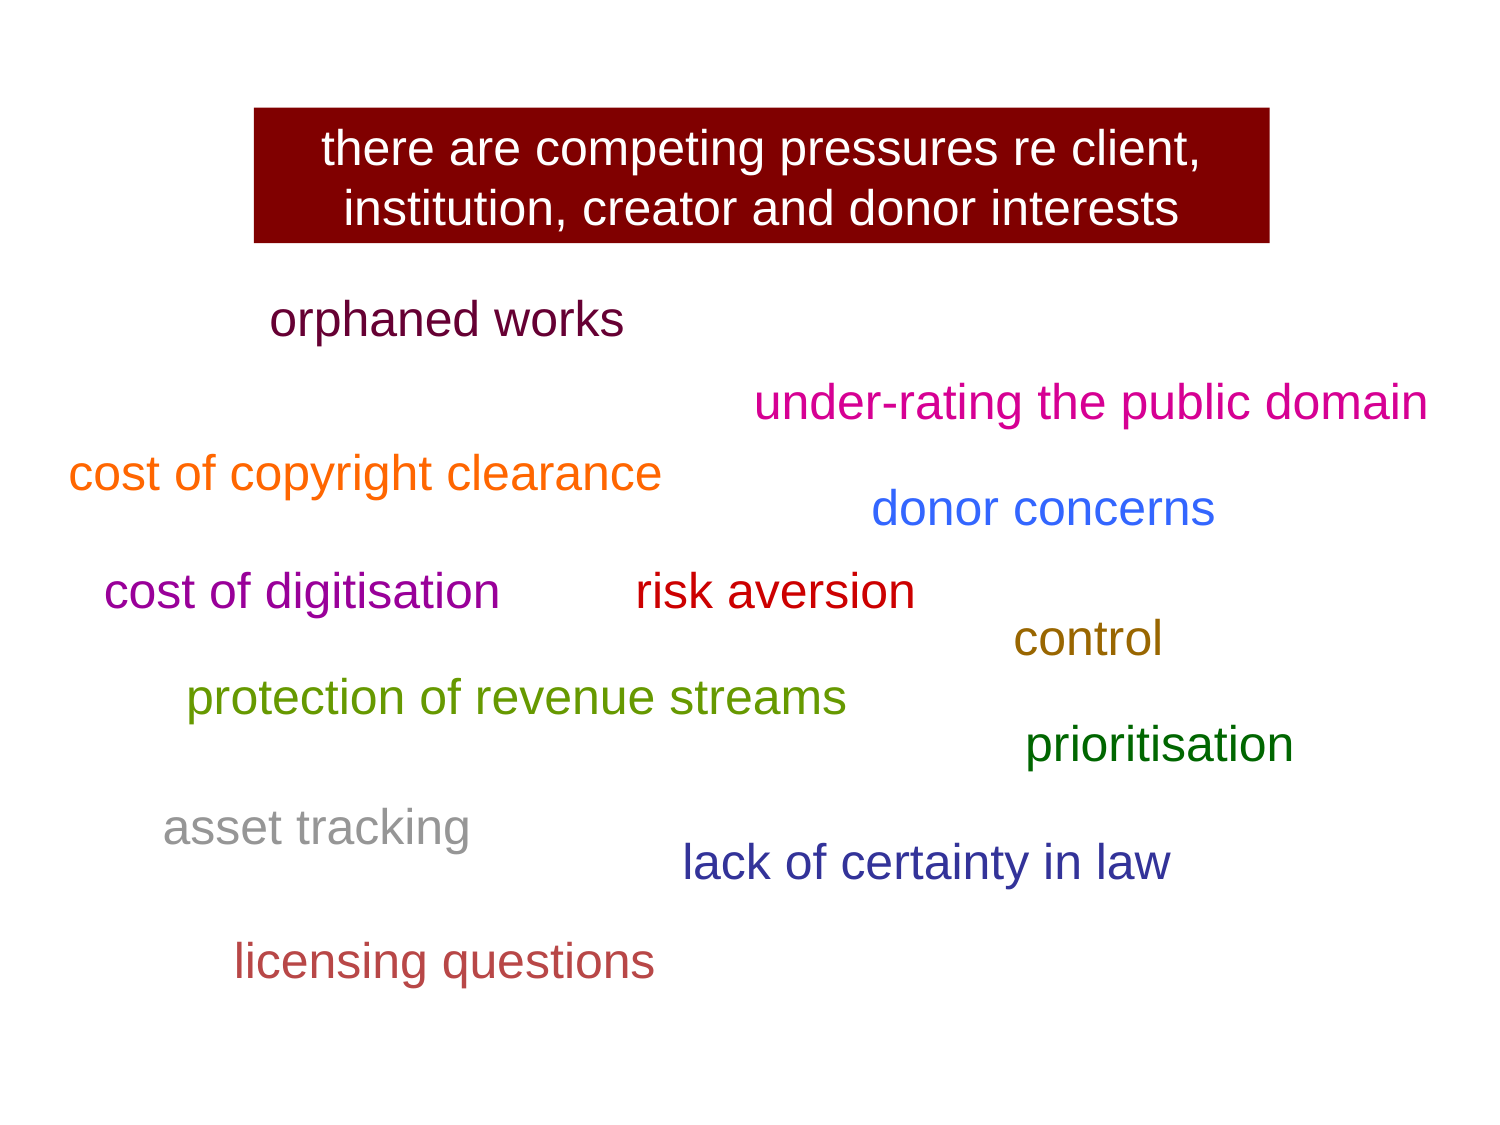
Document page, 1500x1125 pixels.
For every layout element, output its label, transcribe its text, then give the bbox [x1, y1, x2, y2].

text_box cost of digitisation [88, 550, 516, 627]
text_box risk aversion [620, 550, 931, 627]
text_box protection of revenue streams [171, 656, 863, 733]
text_box donor concerns [856, 467, 1231, 544]
text_box licensing questions [219, 921, 671, 997]
text_box cost of copyright clearance [53, 432, 678, 508]
text_box lack of certainty in law [667, 822, 1187, 898]
text_box control [998, 597, 1179, 674]
text_box prioritisation [1010, 704, 1310, 780]
text_box asset tracking [147, 786, 487, 863]
text_box there are competing pressures re client, institution, creator and donor interests [253, 107, 1270, 244]
text_box under-rating the public domain [739, 361, 1444, 438]
text_box orphaned works [254, 278, 640, 355]
